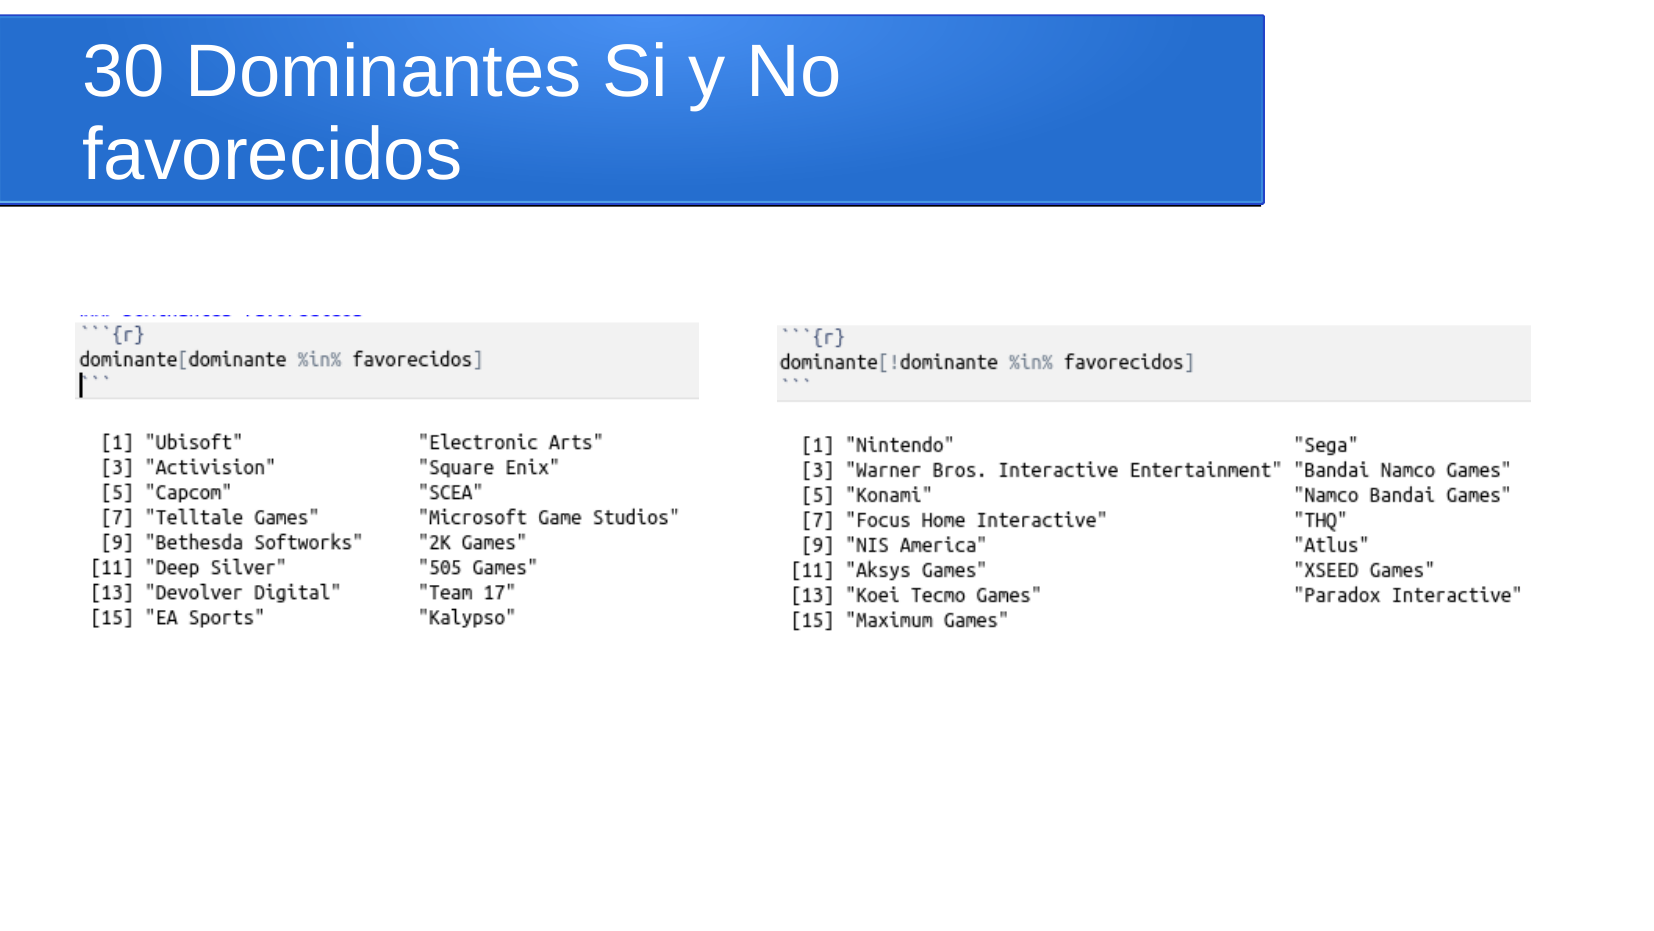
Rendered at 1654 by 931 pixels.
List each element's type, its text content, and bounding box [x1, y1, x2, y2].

title 30 Dominantes Si y No favorecidos [82, 29, 1235, 196]
picture [777, 324, 1531, 643]
picture [75, 315, 699, 646]
